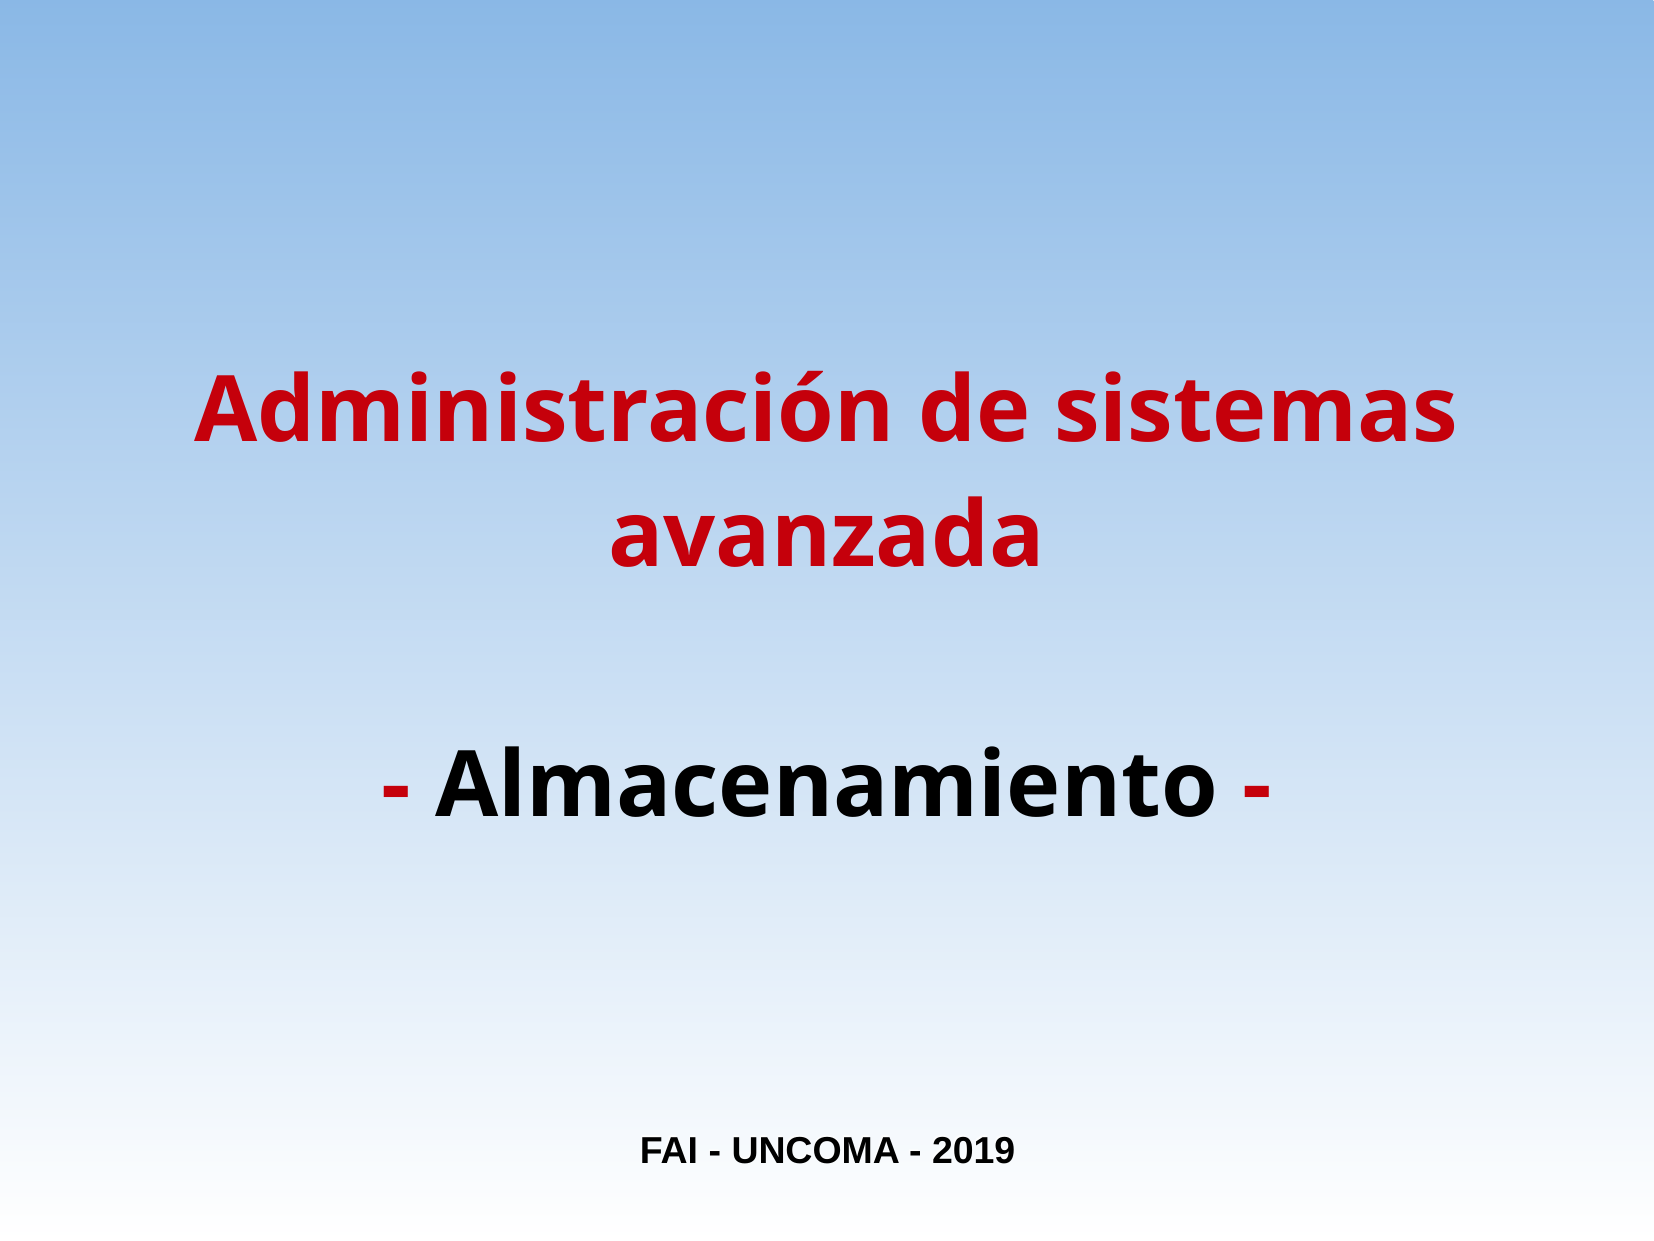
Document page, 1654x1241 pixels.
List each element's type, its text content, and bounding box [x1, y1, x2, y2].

text_box FAI - UNCOMA - 2019 [625, 1122, 1031, 1179]
subtitle Administración de sistemas avanzada - Almacenamiento - [82, 126, 1571, 1186]
